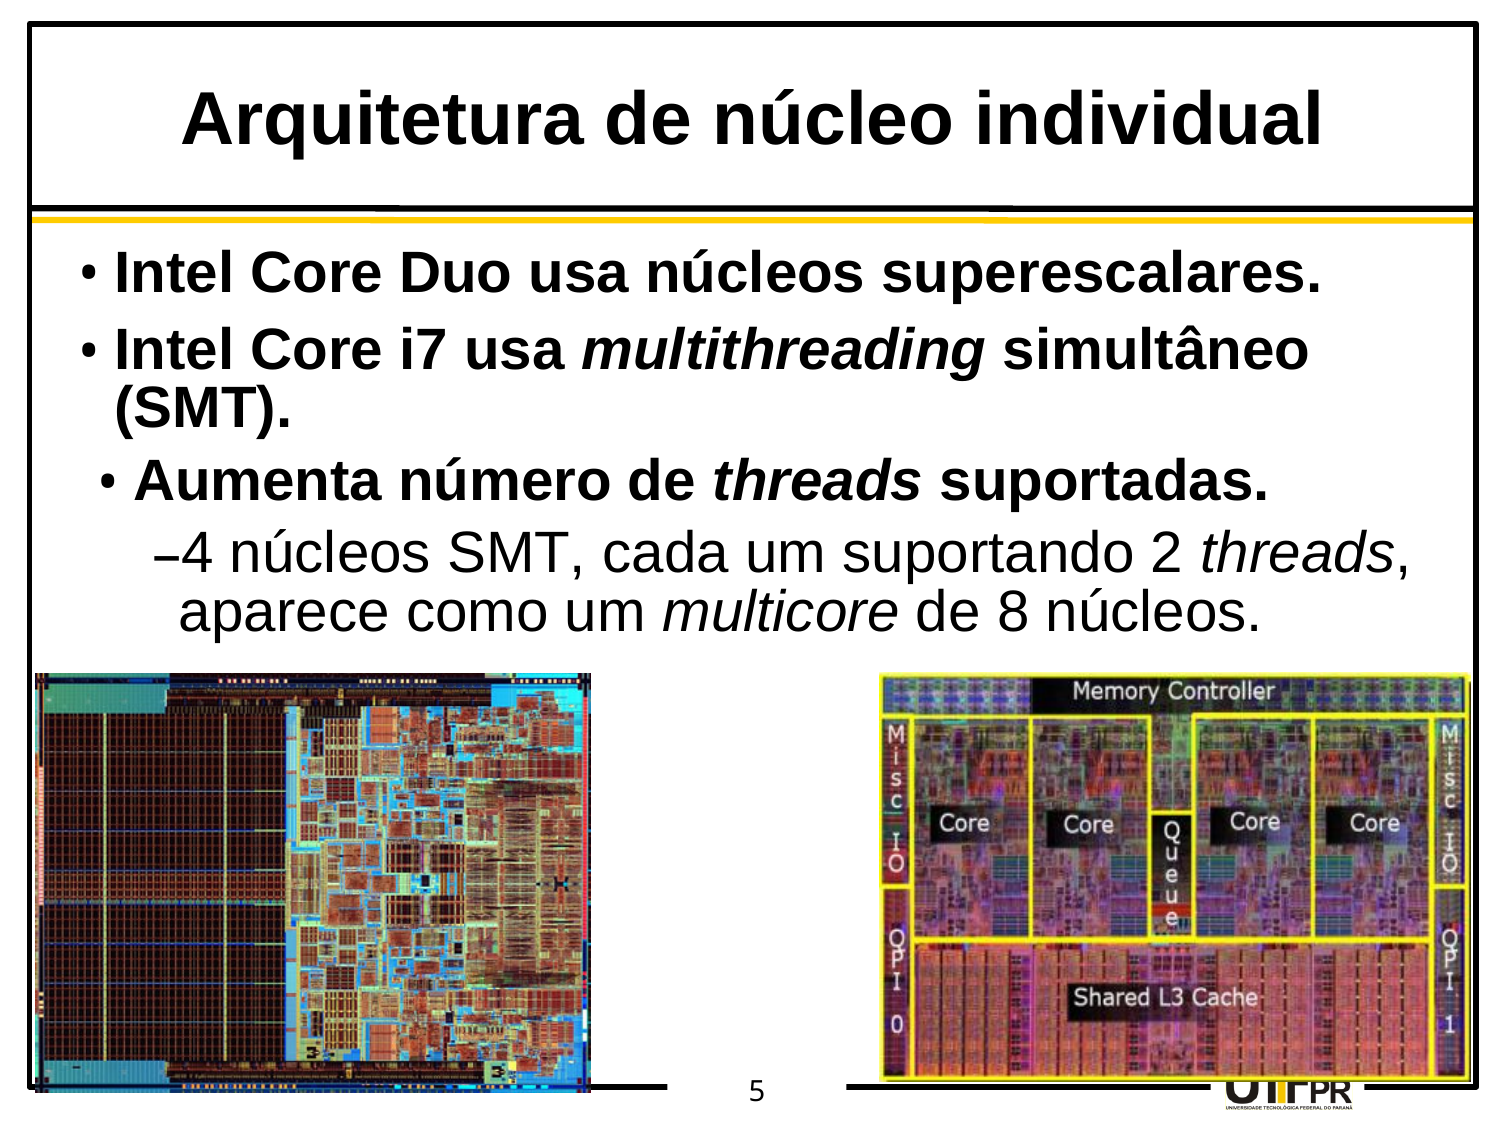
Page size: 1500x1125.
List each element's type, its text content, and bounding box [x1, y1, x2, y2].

picture [879, 672, 1471, 1110]
picture [35, 673, 591, 1093]
list Intel Core Duo usa núcleos superescalares. Intel Core i7 usa multithreading simultâneo (SMT). Aumenta número de threads suportadas. 4 núcleos SMT, cada um suportando 2 threads, aparece como um multicore de 8 núcleos. [41, 245, 1471, 1040]
title Arquitetura de núcleo individual [29, 47, 1477, 195]
